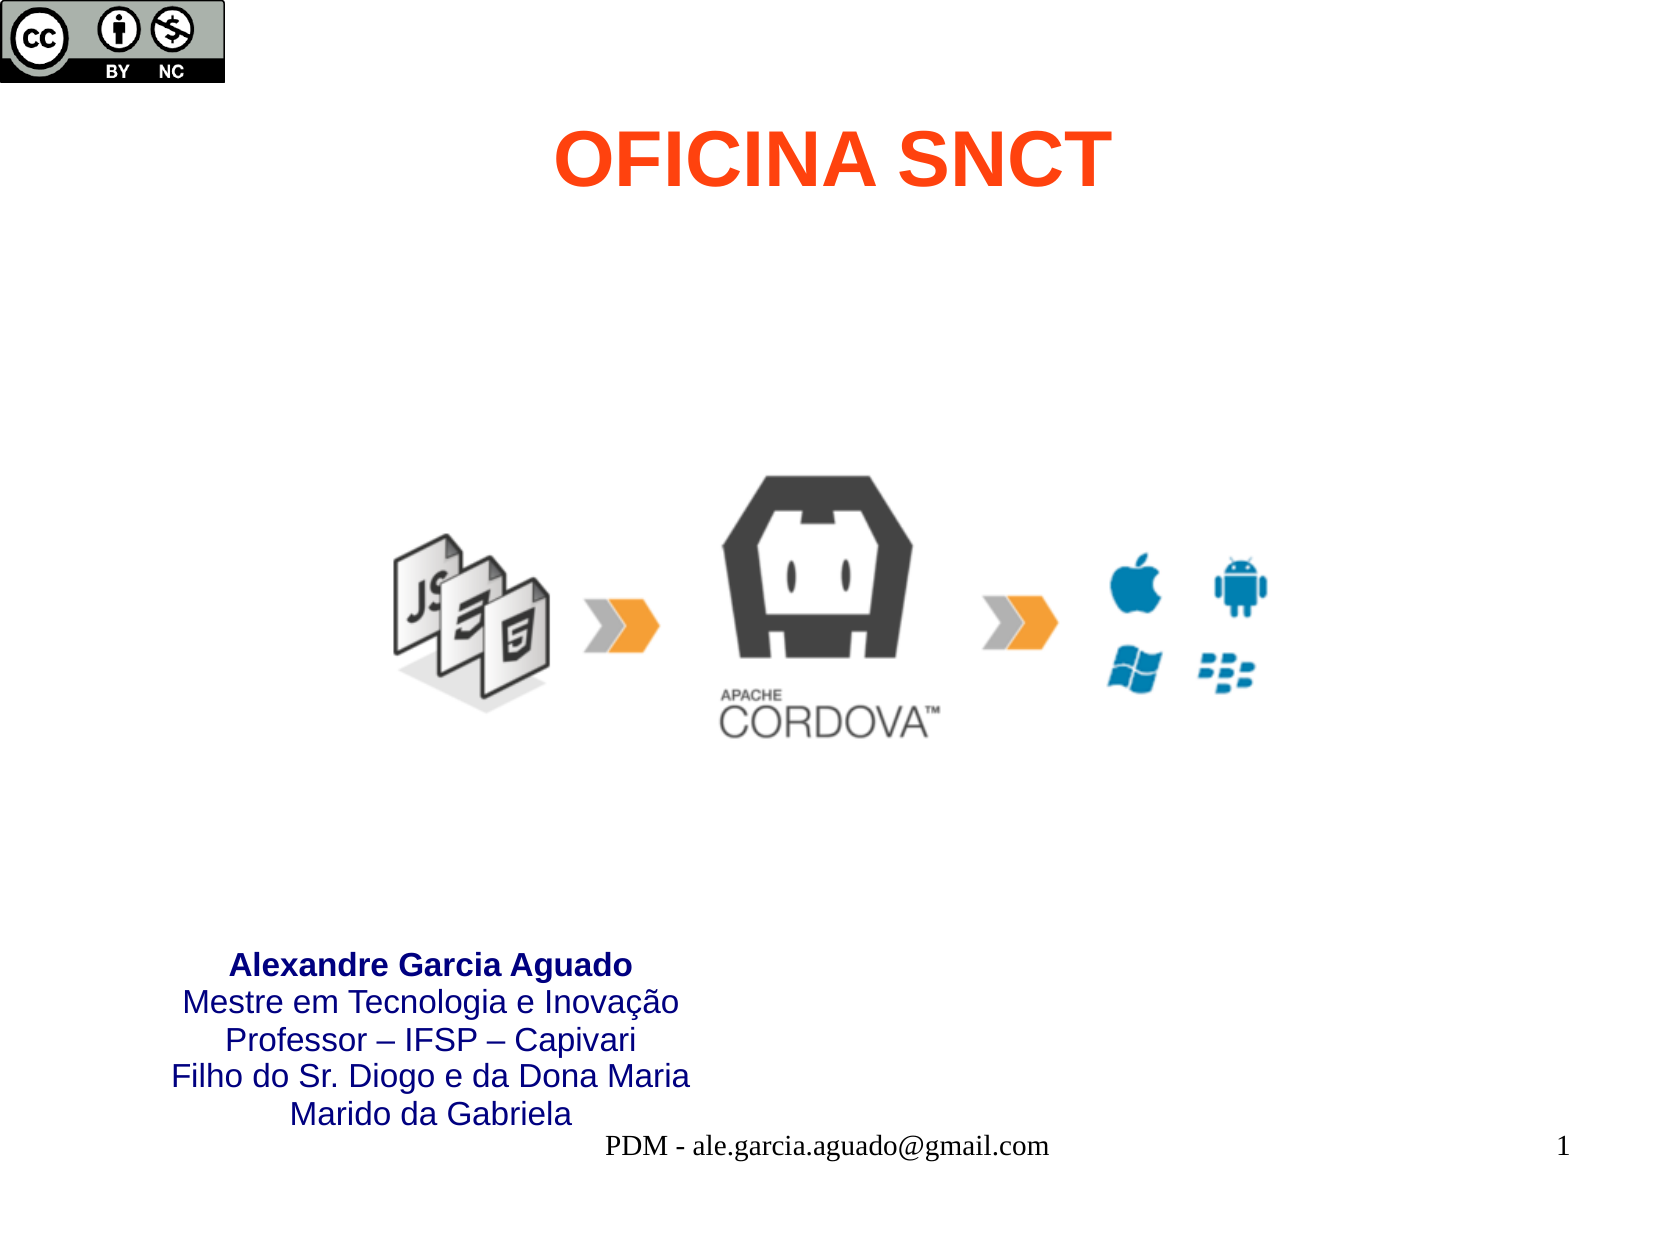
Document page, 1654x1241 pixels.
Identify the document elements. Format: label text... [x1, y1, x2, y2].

subtitle Alexandre Garcia Aguado Mestre em Tecnologia e Inovação Professor – IFSP – Capivari Filho do Sr. Diogo e da Dona Maria Marido da Gabriela [118, 946, 745, 1133]
picture [375, 451, 1313, 795]
title OFICINA SNCT [100, 55, 1589, 263]
picture [0, 0, 225, 83]
